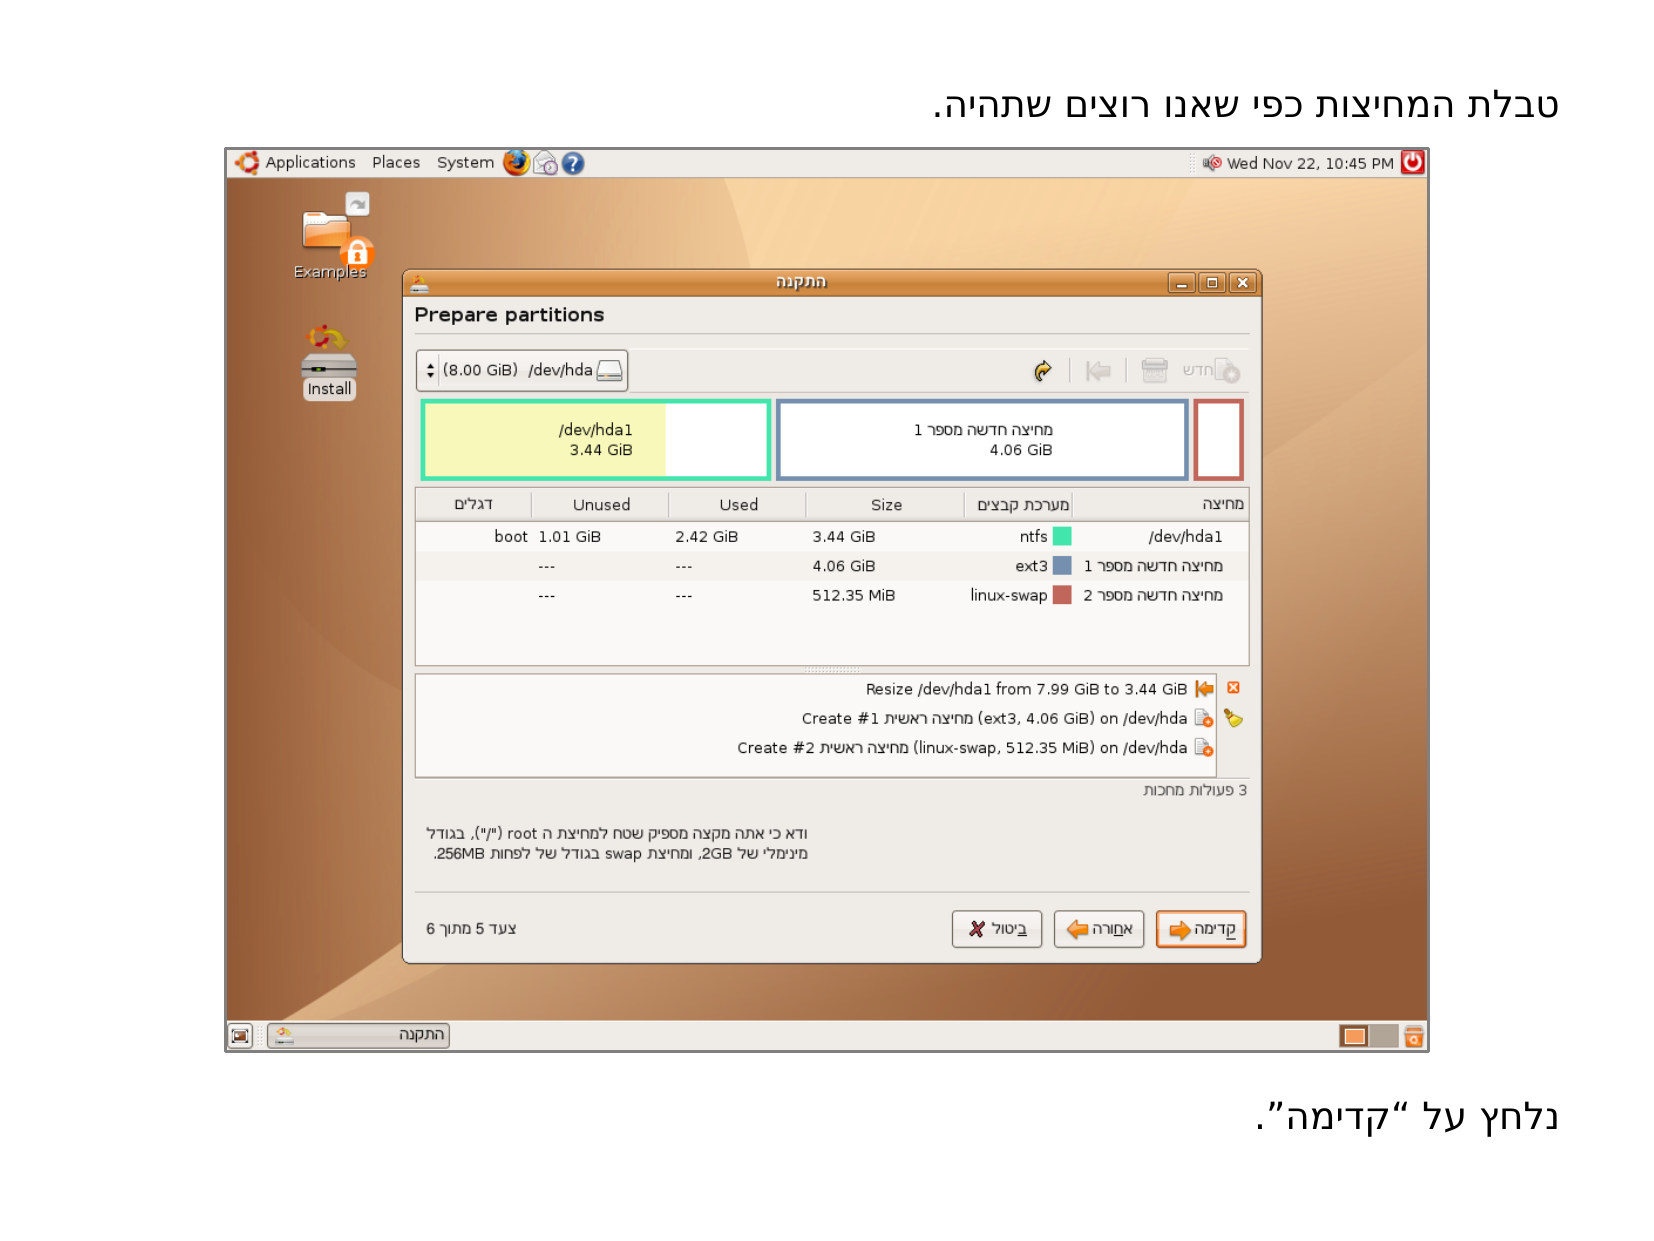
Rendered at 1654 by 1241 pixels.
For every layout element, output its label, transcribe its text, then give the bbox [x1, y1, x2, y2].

text_box טבלת המחיצות כפי שאנו רוצים שתהיה. [225, 75, 1576, 136]
picture [226, 150, 1427, 1051]
text_box נלחץ על “קדימה”. [75, 1087, 1576, 1241]
